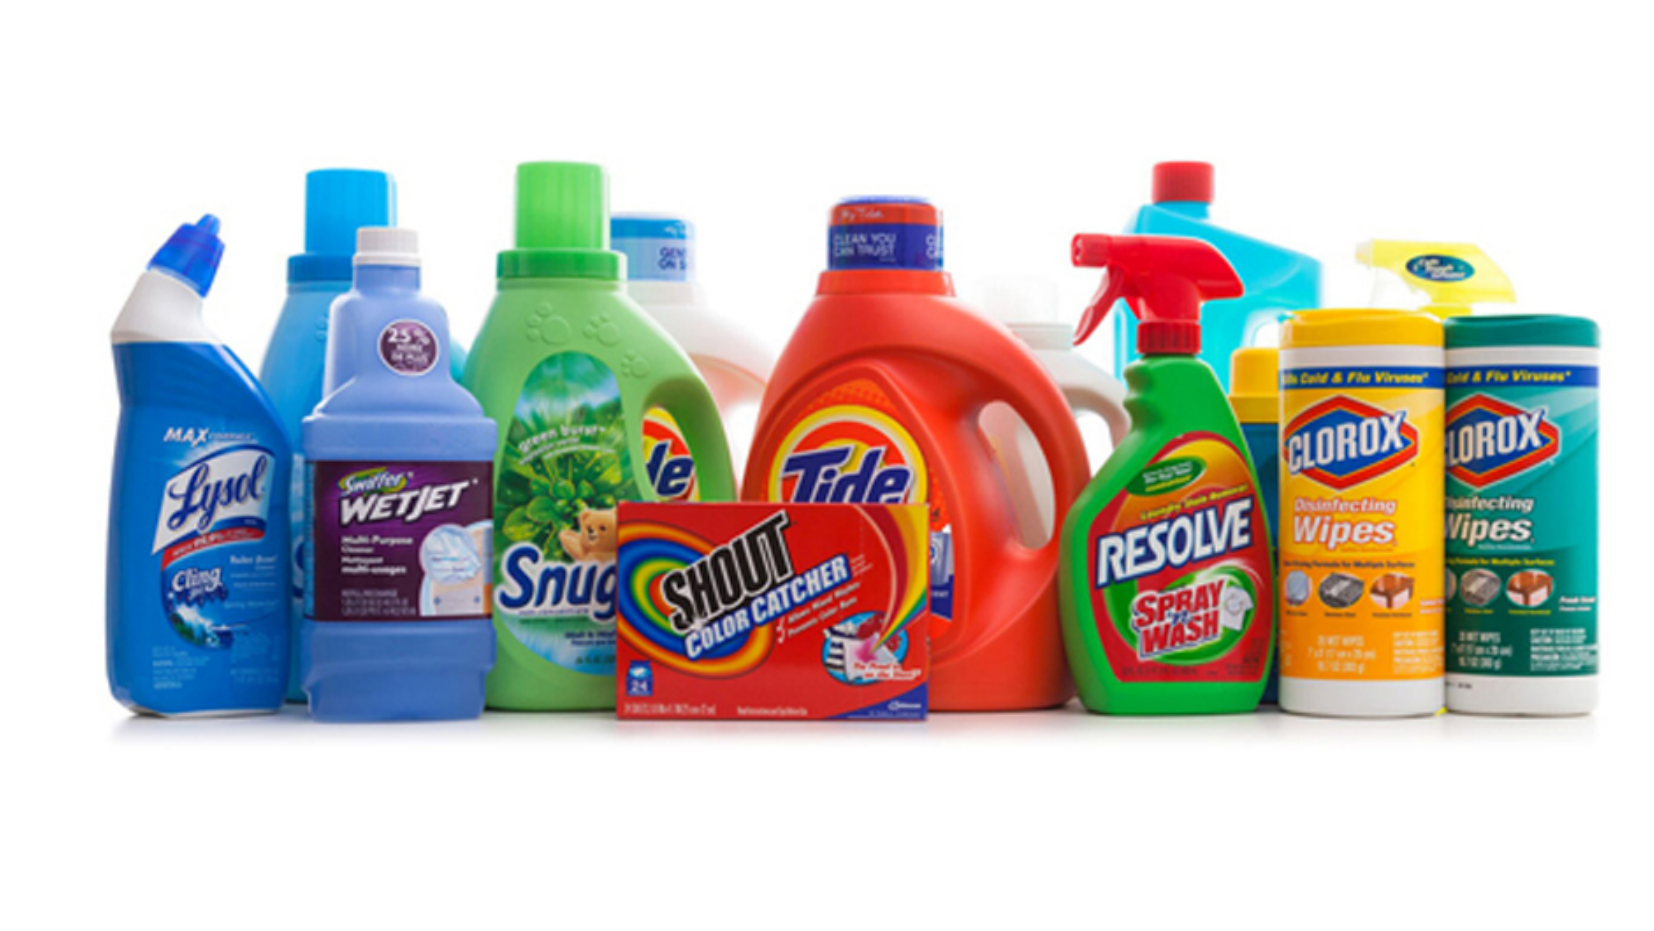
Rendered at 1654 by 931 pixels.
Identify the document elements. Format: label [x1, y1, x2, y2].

picture [0, 128, 1654, 751]
